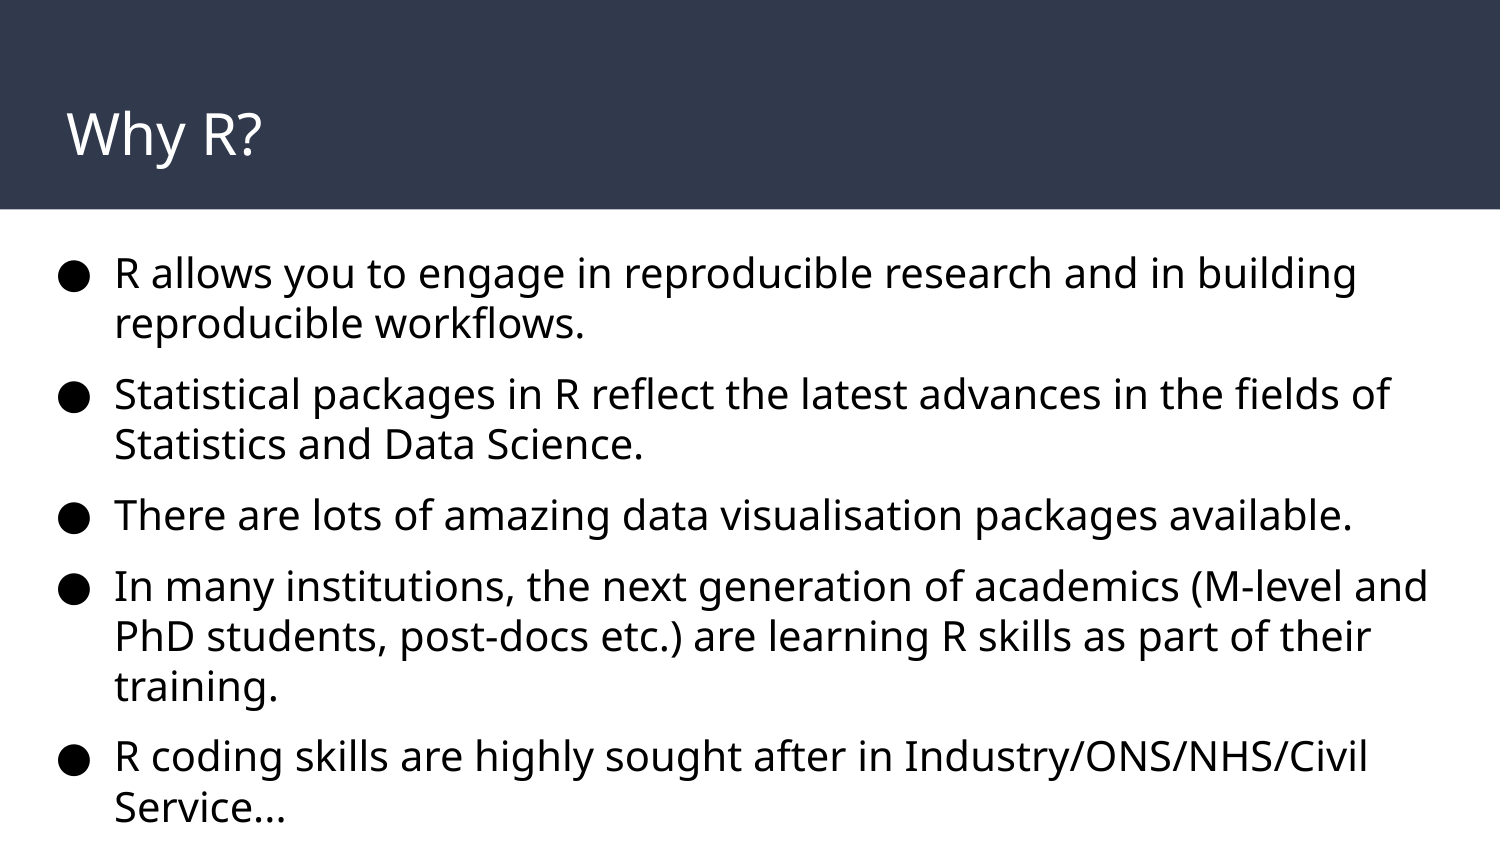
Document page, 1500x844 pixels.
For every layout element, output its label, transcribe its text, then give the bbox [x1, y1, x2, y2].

title Why R? [51, 82, 1449, 185]
text_box R allows you to engage in reproducible research and in building reproducible workflows. Statistical packages in R reflect the latest advances in the fields of Statistics and Data Science. There are lots of amazing data visualisation packages available. In many institutions, the next generation of academics (M-level and PhD students, post-docs etc.) are learning R skills as part of their training. R coding skills are highly sought after in Industry/ONS/NHS/Civil Service... [24, 231, 1481, 835]
